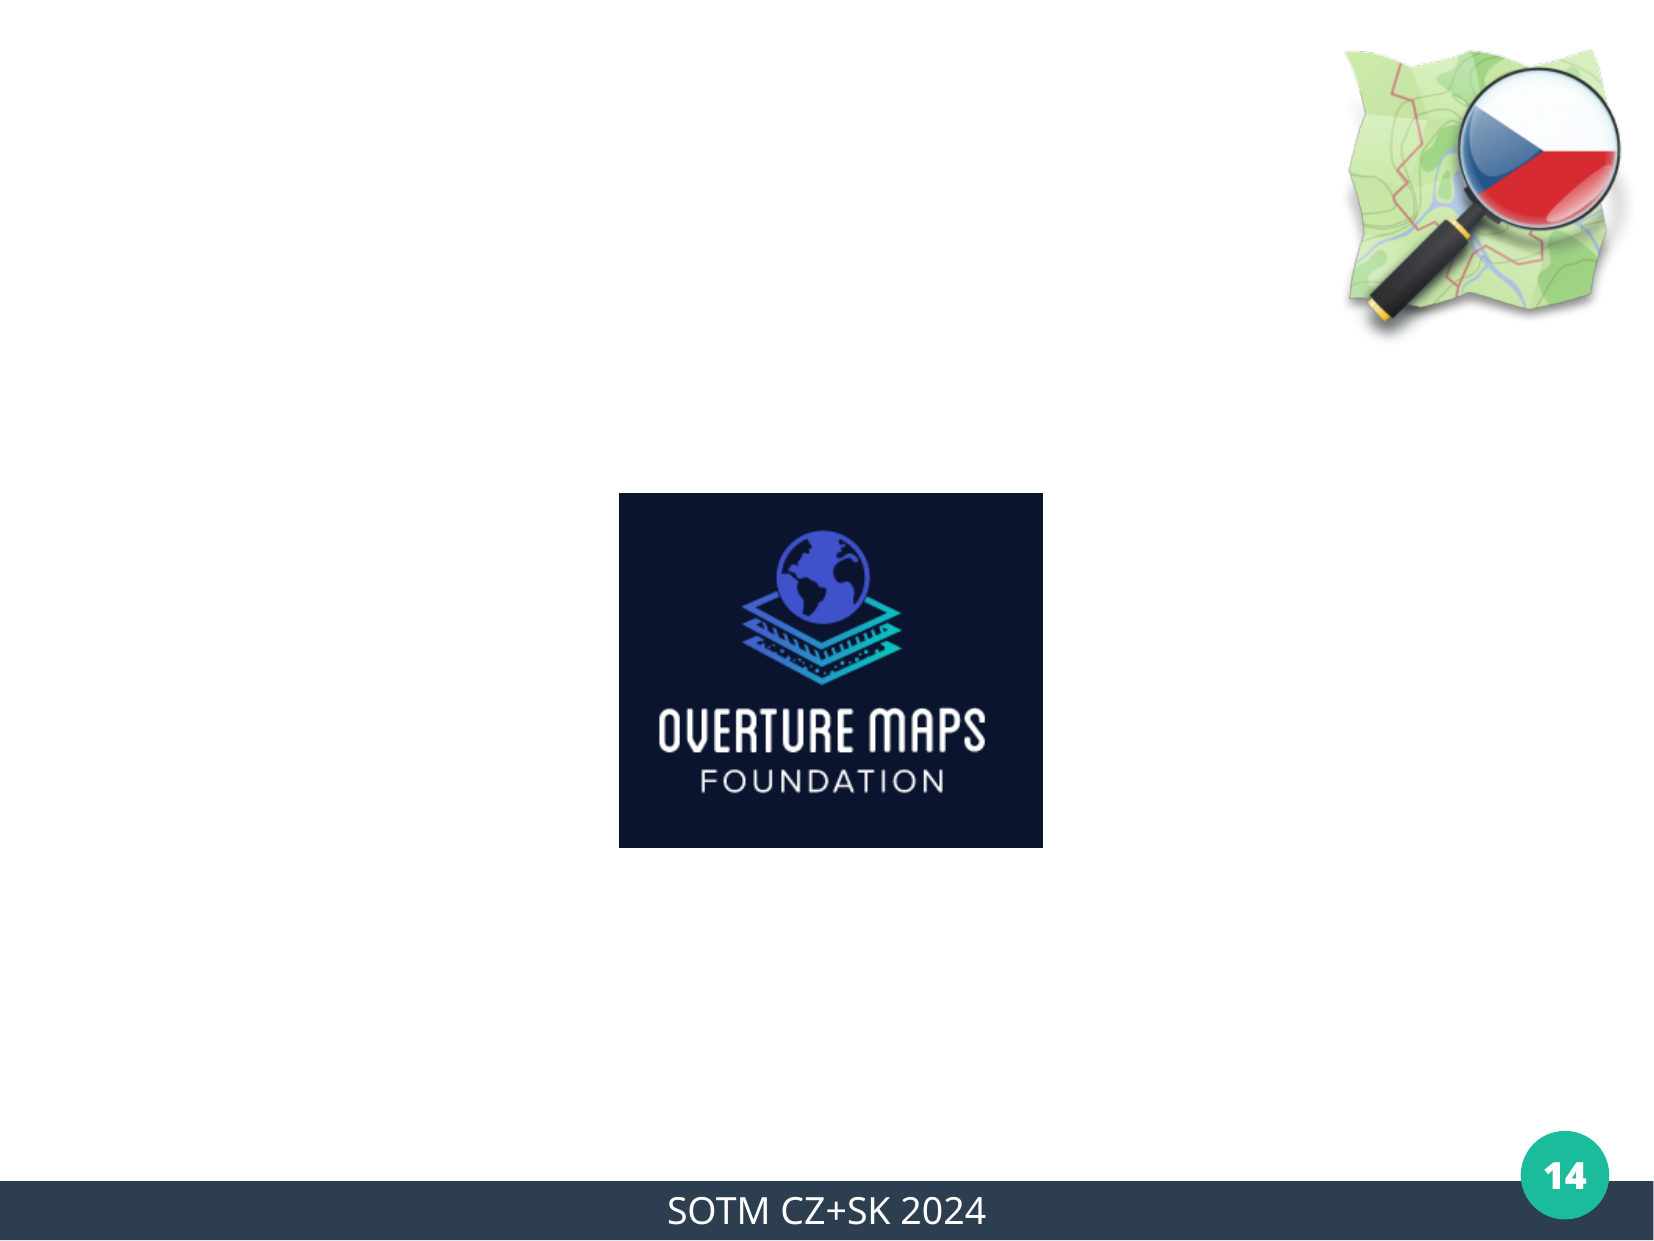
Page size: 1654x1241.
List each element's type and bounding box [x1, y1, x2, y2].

picture [619, 493, 1043, 848]
picture [1334, 49, 1635, 350]
